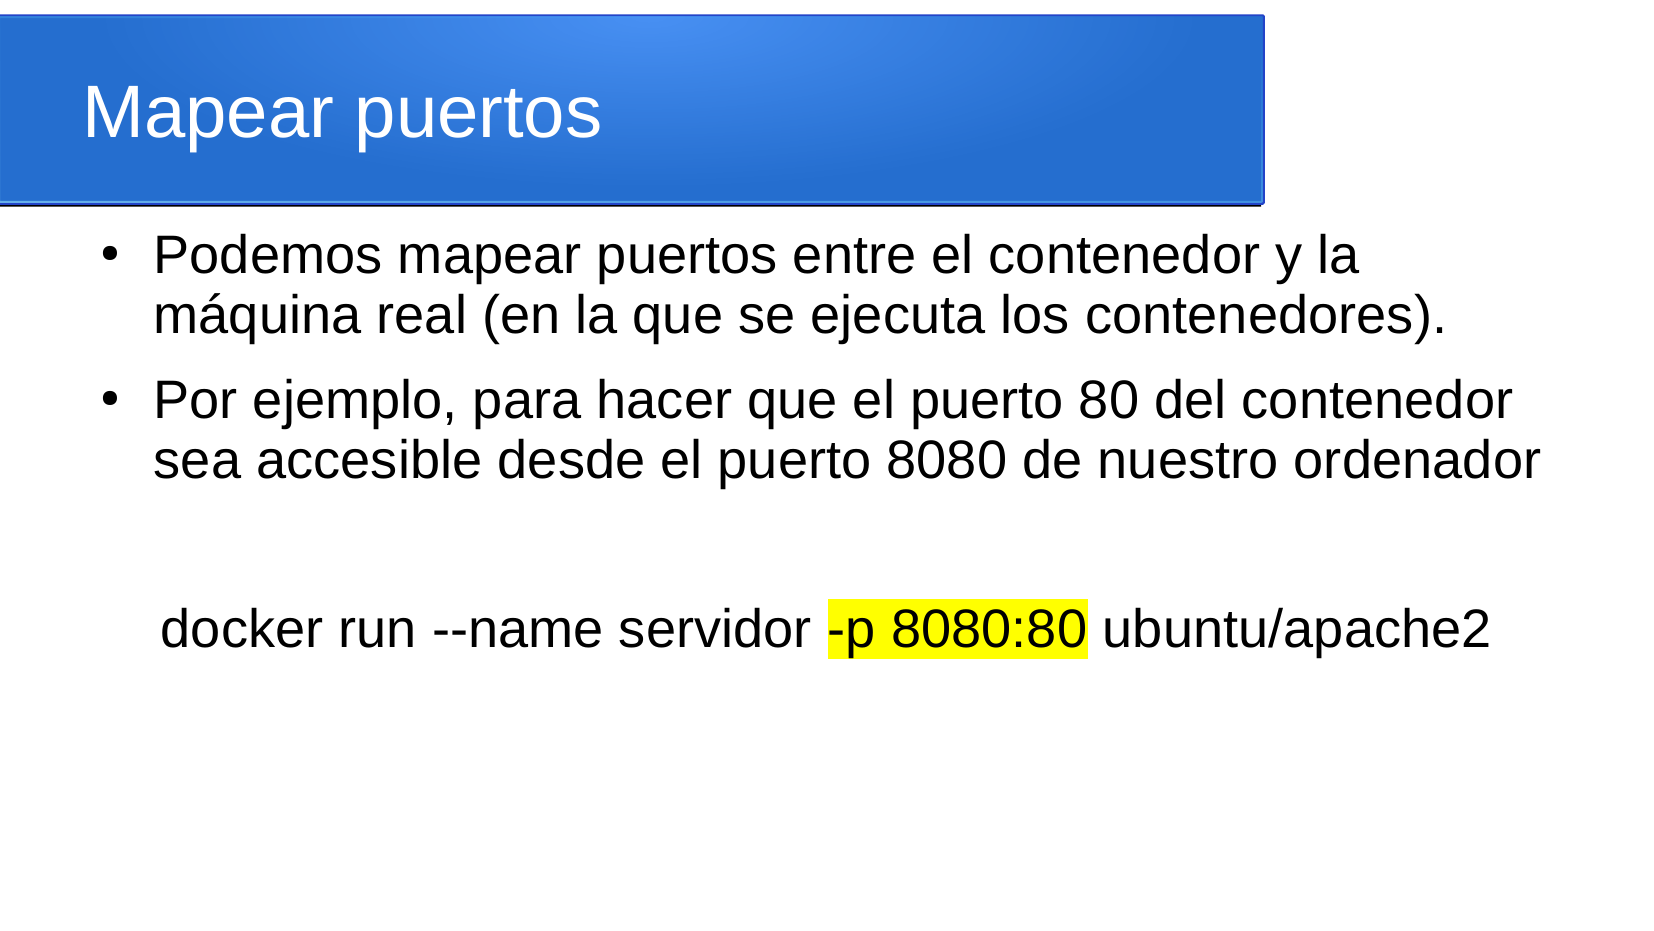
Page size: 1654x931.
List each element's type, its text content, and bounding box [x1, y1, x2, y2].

title Mapear puertos [82, 35, 1235, 189]
list Podemos mapear puertos entre el contenedor y la máquina real (en la que se ejecuta los contenedores). Por ejemplo, para hacer que el puerto 80 del contenedor sea accesible desde el puerto 8080 de nuestro ordenador docker run --name servidor -p 8080:80 ubuntu/apache2 [82, 224, 1571, 764]
